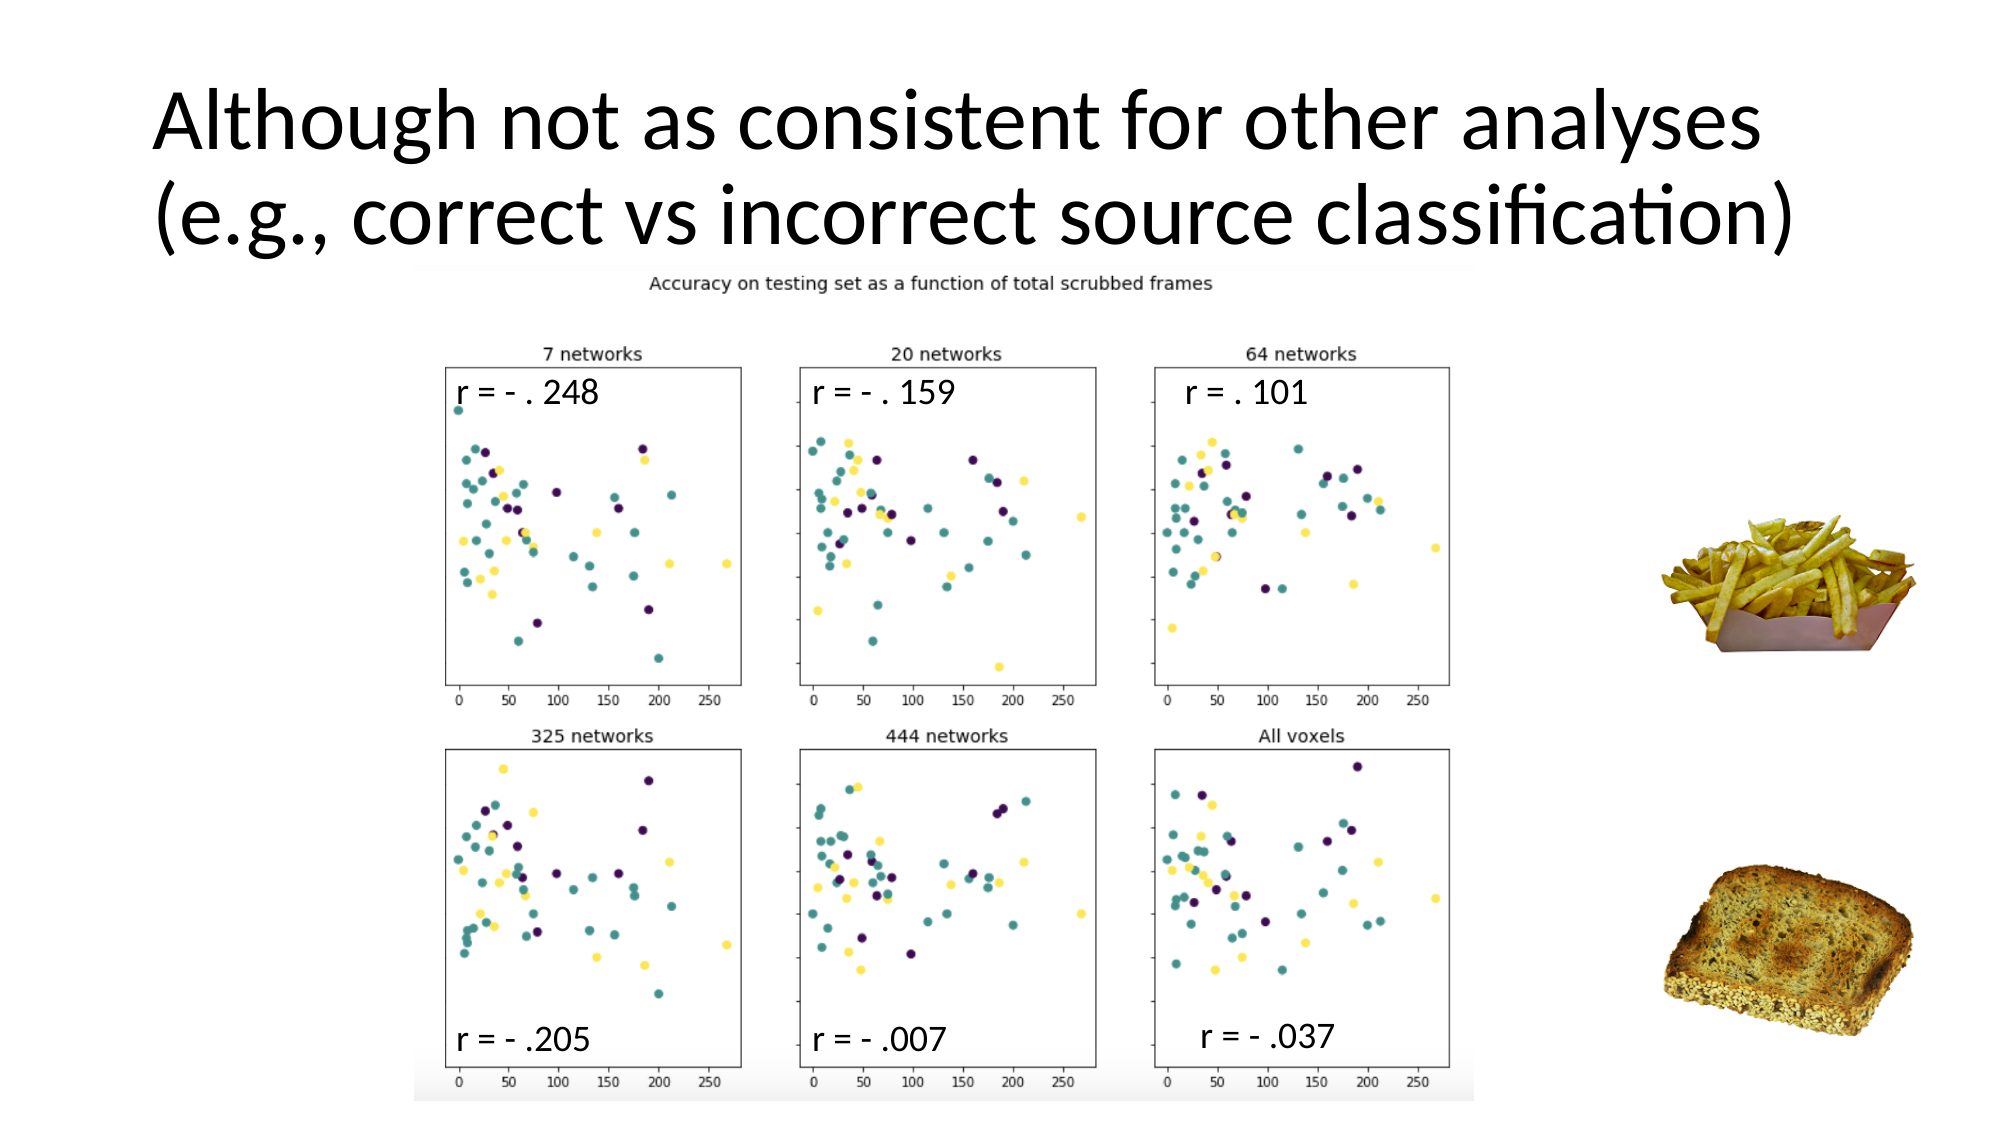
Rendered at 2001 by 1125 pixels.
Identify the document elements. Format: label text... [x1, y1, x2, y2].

text_box r = - .037 [1185, 1003, 1391, 1064]
title Although not as consistent for other analyses (e.g., correct vs incorrect source classification) [137, 59, 1863, 278]
picture [414, 265, 1474, 1101]
text_box r = - . 248 [441, 359, 647, 420]
picture [1656, 822, 1922, 1088]
picture [1655, 454, 1923, 722]
text_box r = - .205 [441, 1006, 647, 1067]
text_box r = . 101 [1169, 359, 1375, 420]
text_box r = - . 159 [797, 359, 1003, 420]
text_box r = - .007 [797, 1006, 1003, 1067]
